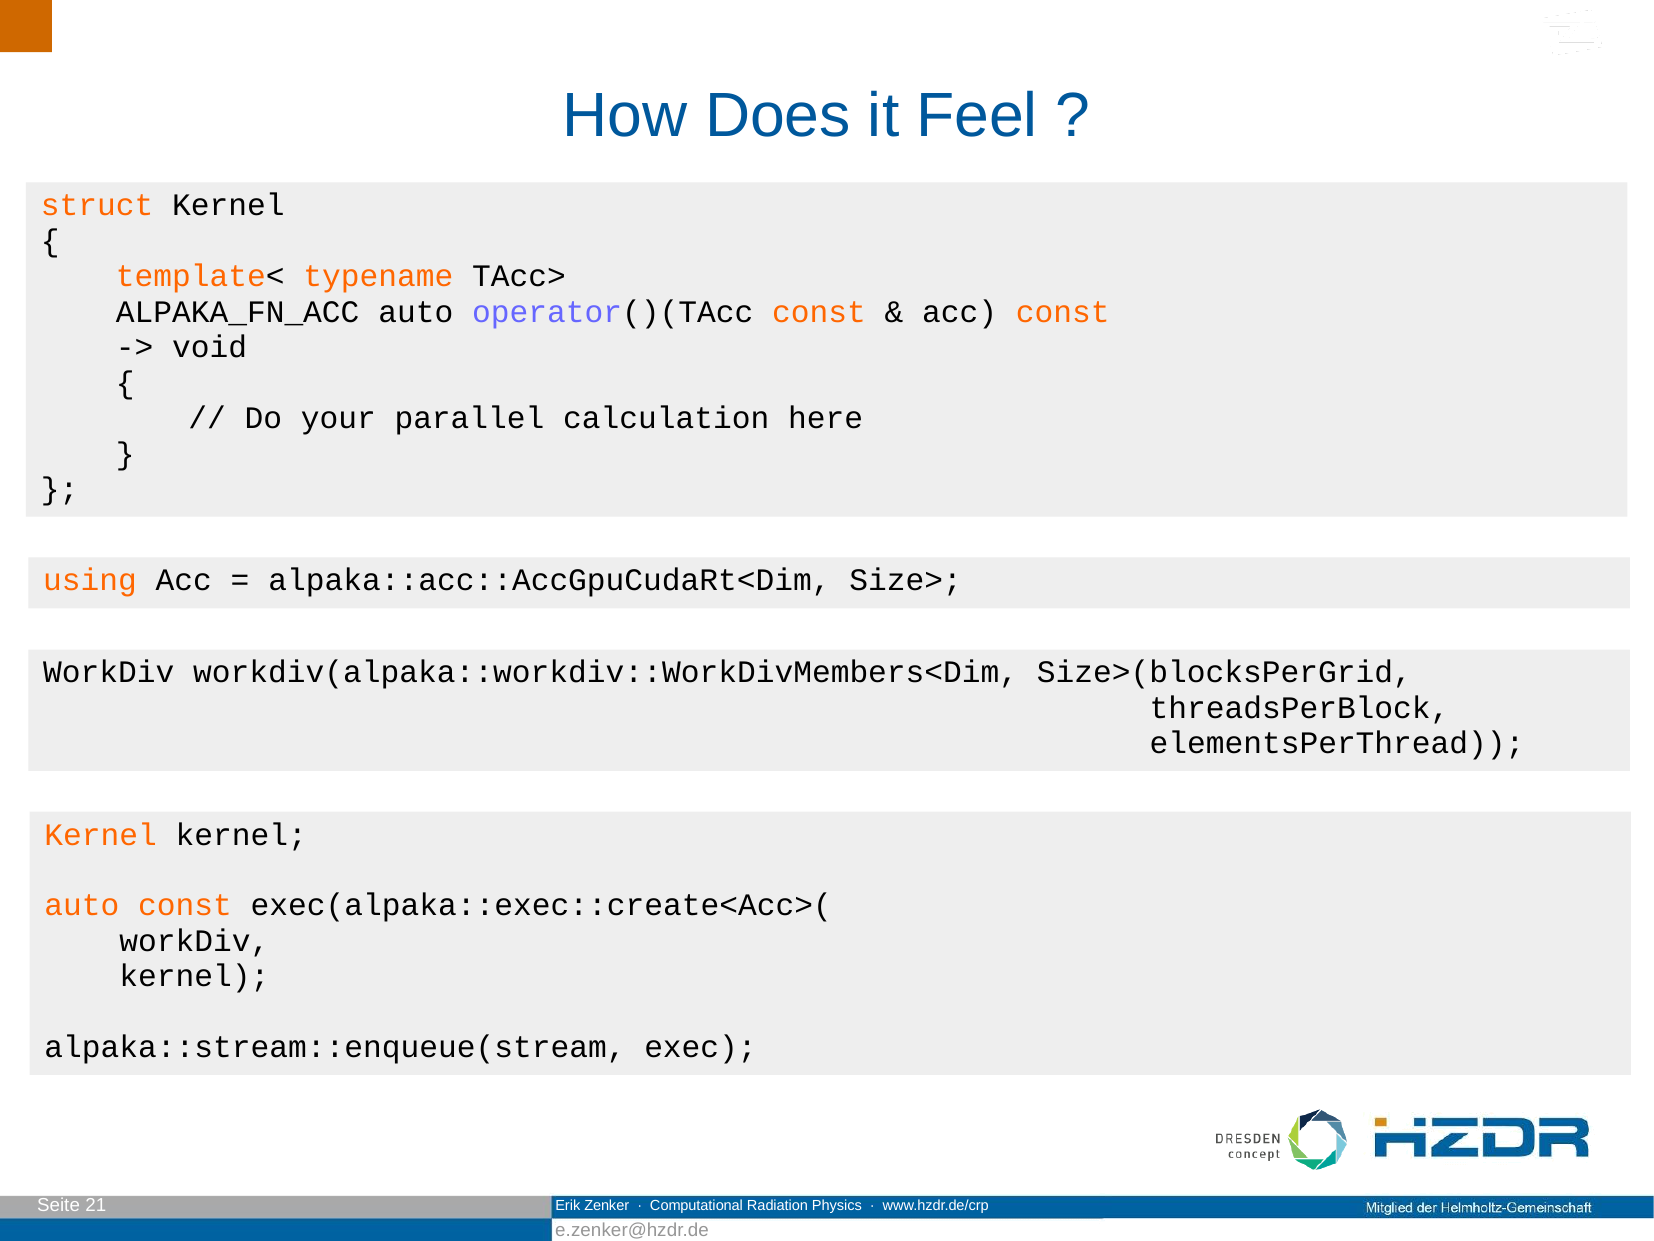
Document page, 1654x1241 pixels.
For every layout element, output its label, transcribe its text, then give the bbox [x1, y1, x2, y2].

title How Does it Feel ? [82, 37, 1571, 182]
text_box WorkDiv workdiv(alpaka::workdiv::WorkDivMembers<Dim, Size>(blocksPerGrid, threadsPerBlock, elementsPerThread)); [28, 649, 1630, 771]
picture [0, 0, 1654, 1241]
text_box using Acc = alpaka::acc::AccGpuCudaRt<Dim, Size>; [28, 557, 1630, 609]
text_box struct Kernel { template< typename TAcc> ALPAKA_FN_ACC auto operator()(TAcc const & acc) const -> void { // Do your parallel calculation here } }; [25, 182, 1628, 517]
text_box Kernel kernel; auto const exec(alpaka::exec::create<Acc>( workDiv, kernel); alpaka::stream::enqueue(stream, exec); [29, 811, 1631, 1075]
